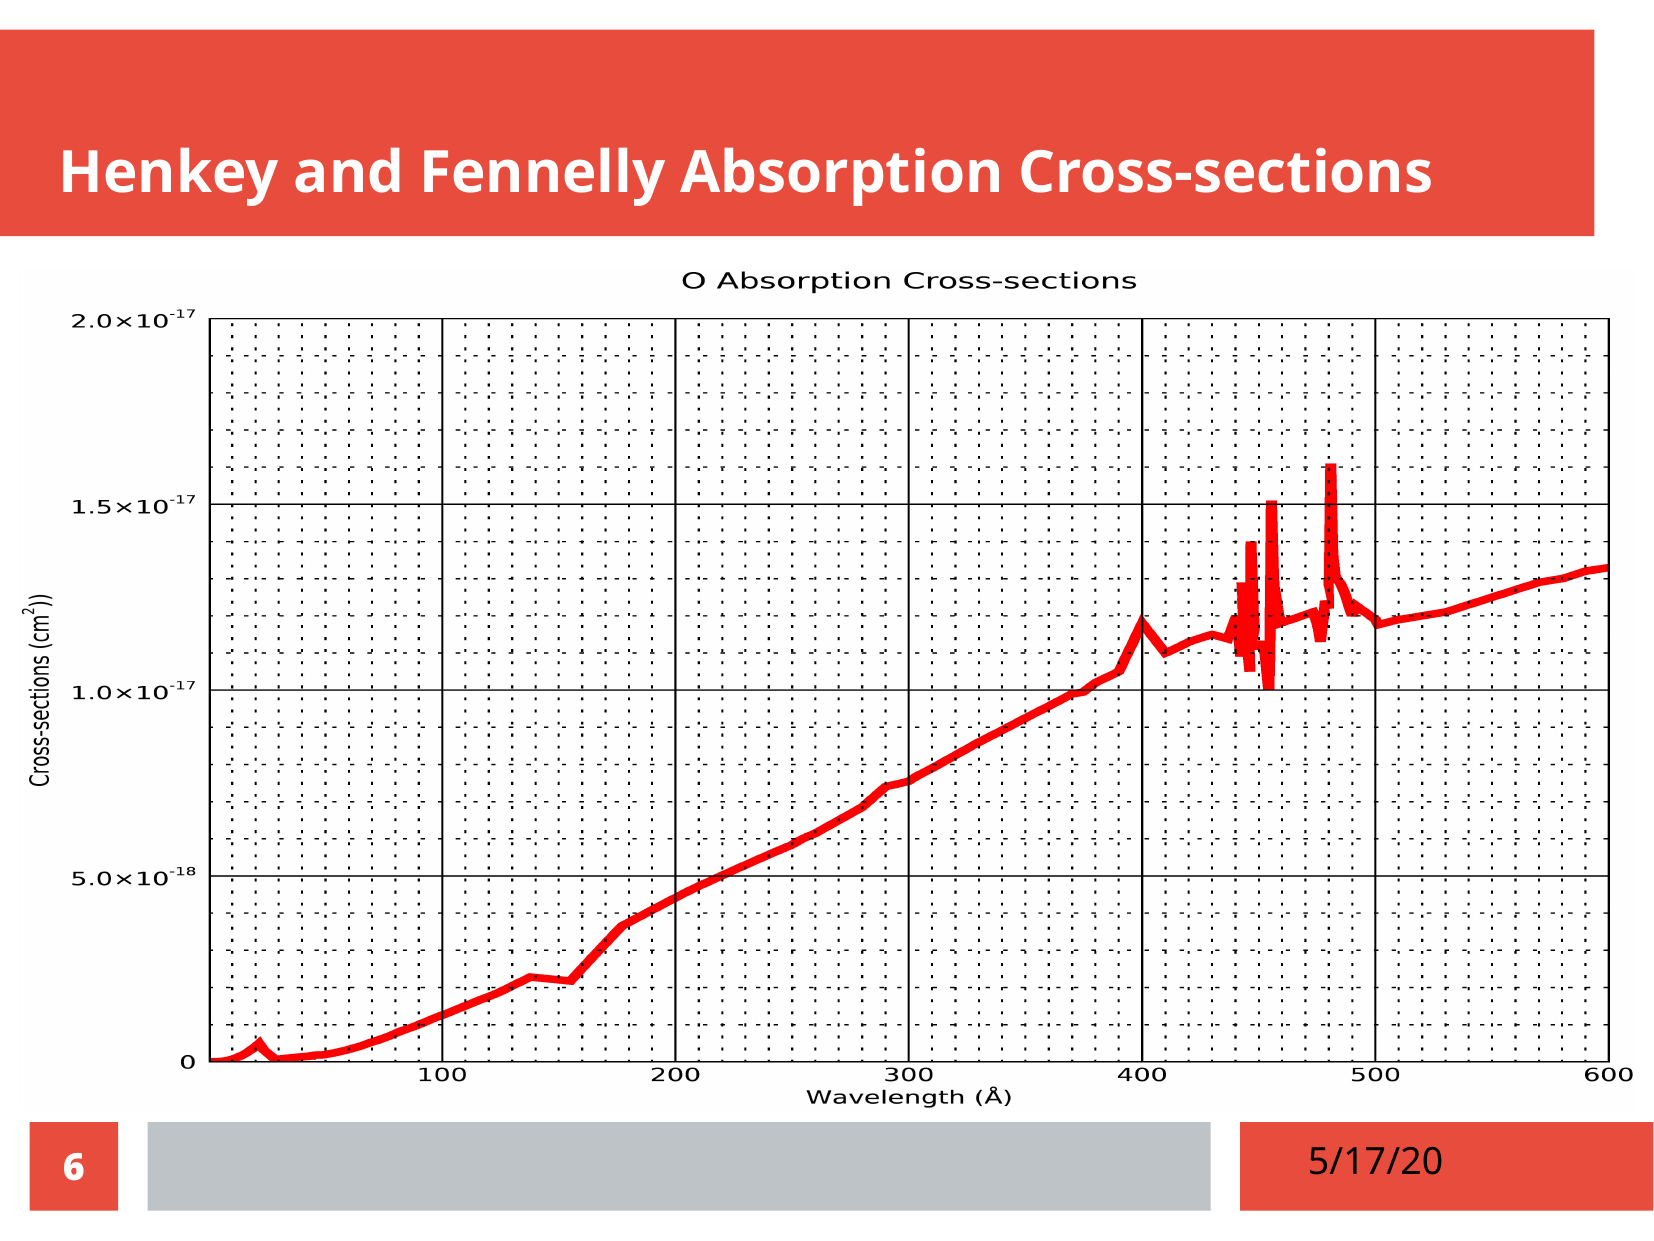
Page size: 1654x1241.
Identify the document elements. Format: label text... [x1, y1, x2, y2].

title [0, 1045, 1654, 1201]
picture [18, 269, 1636, 1111]
text_box 5/17/20 [1293, 1127, 1516, 1201]
title Henkey and Fennelly Absorption Cross-sections [59, 59, 1595, 207]
